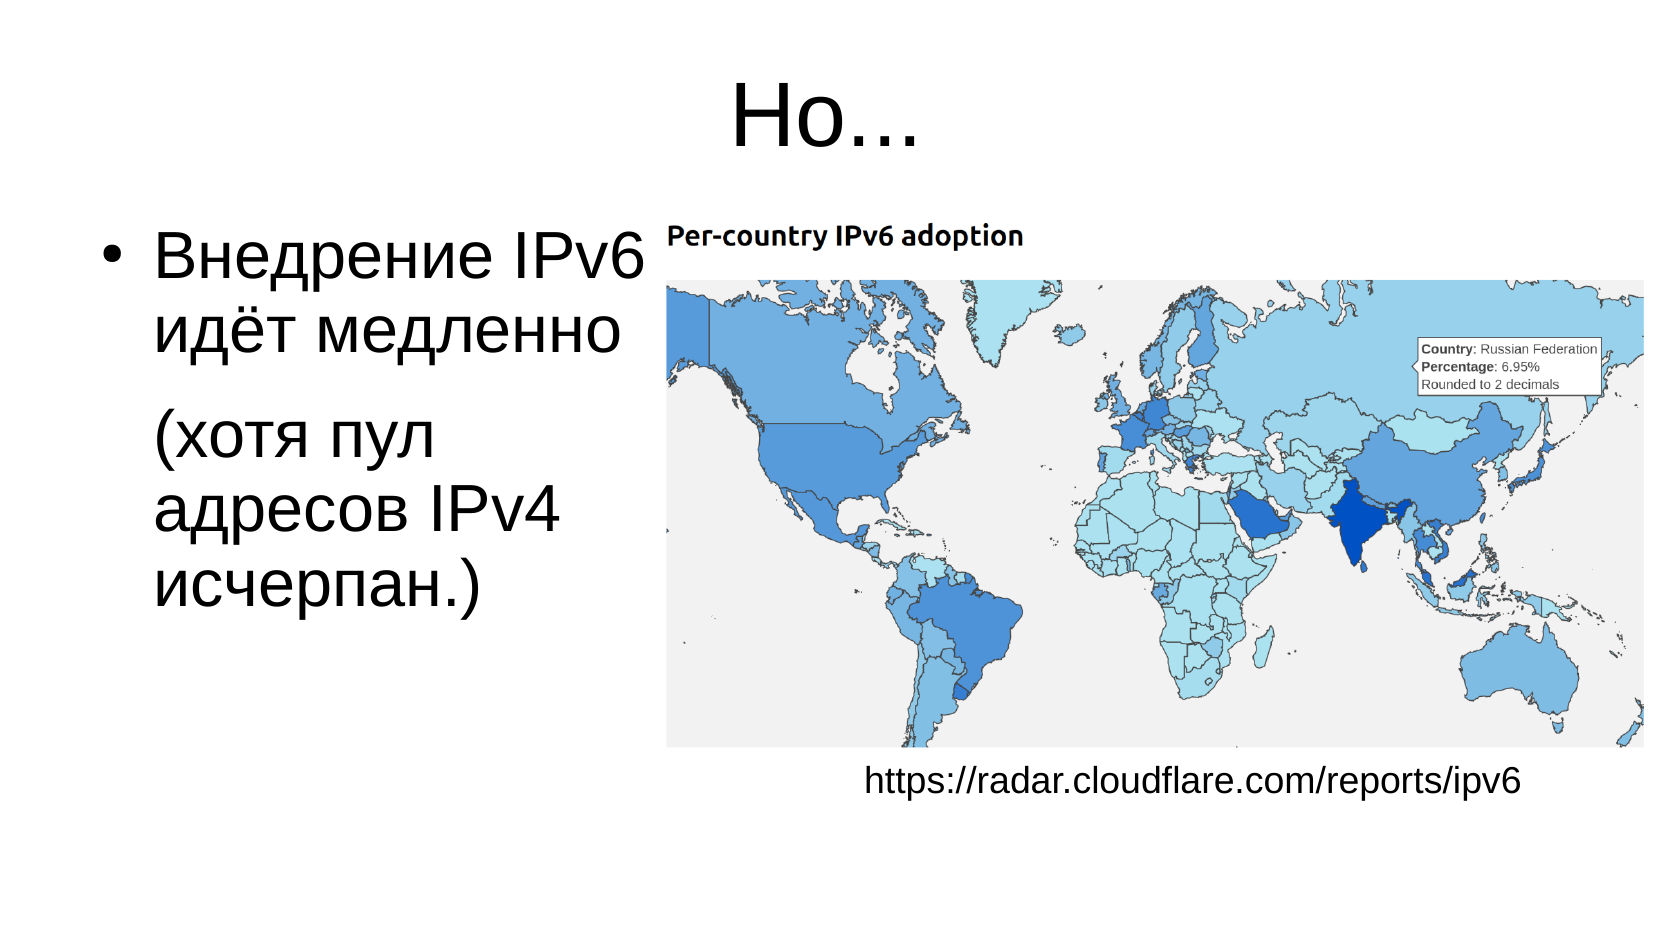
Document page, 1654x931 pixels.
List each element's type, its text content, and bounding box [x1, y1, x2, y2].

text_box https://radar.cloudflare.com/reports/ipv6 [849, 752, 1538, 810]
title Но... [82, 37, 1571, 193]
list Внедрение IPv6 идёт медленно (хотя пул адресов IPv4 исчерпан.) [82, 217, 676, 758]
picture [655, 207, 1649, 753]
